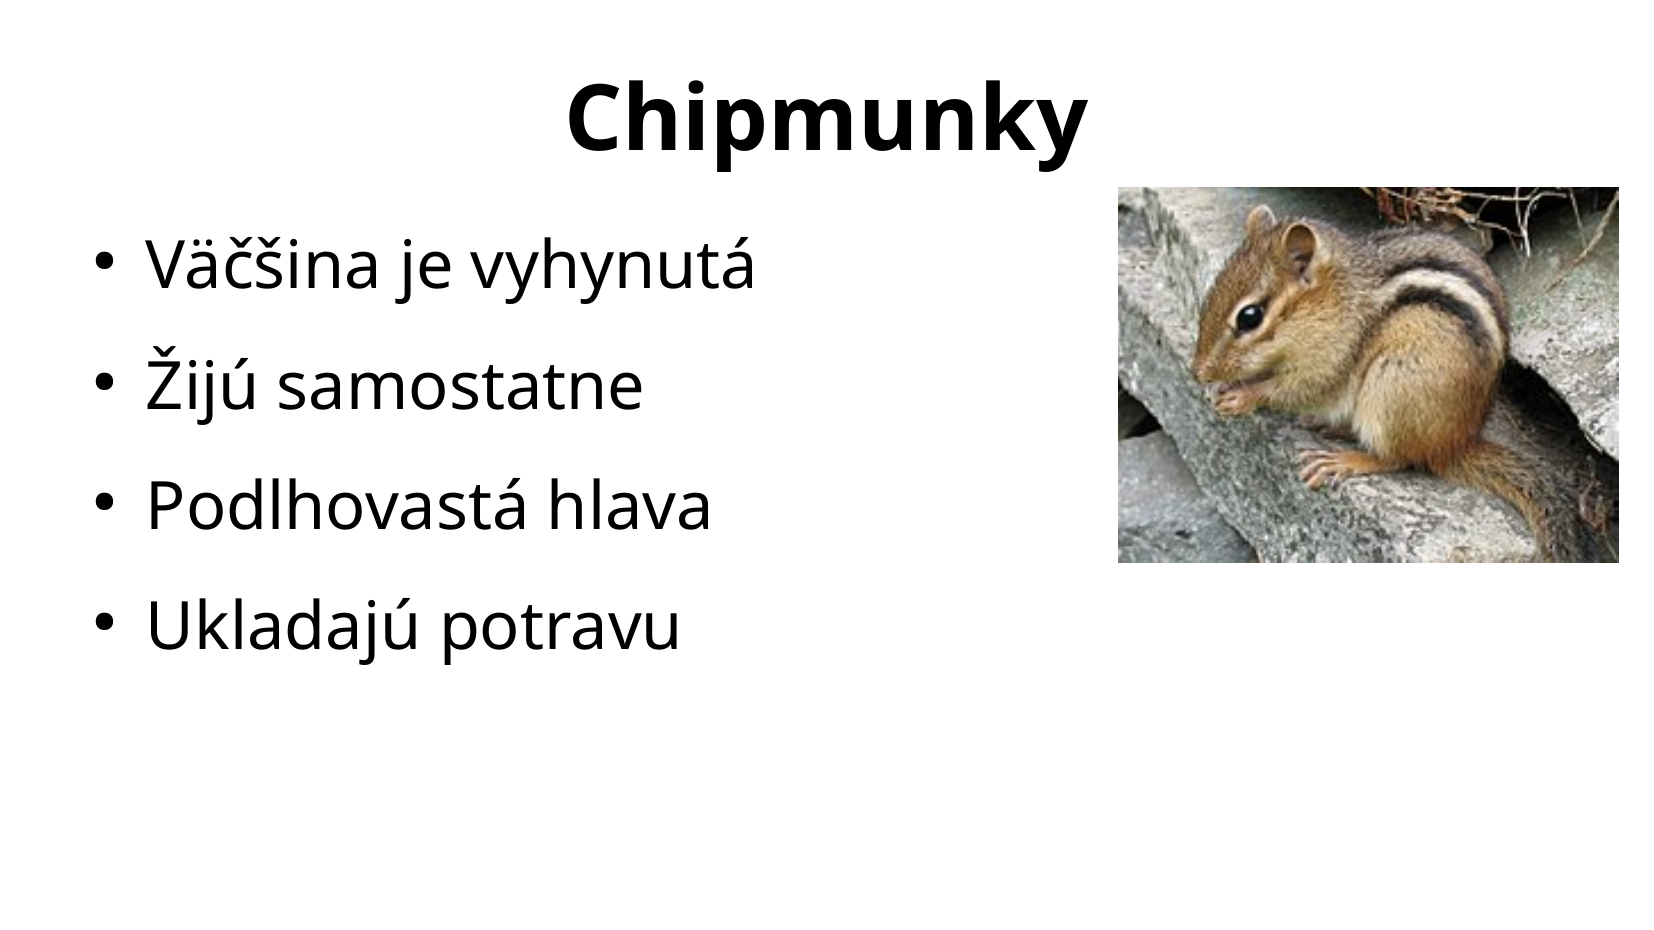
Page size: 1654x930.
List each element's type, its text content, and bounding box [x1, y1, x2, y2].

picture [1118, 187, 1619, 563]
title Chipmunky [82, 37, 1571, 193]
list Väčšina je vyhynutá Žijú samostatne Podlhovastá hlava Ukladajú potravu [75, 217, 976, 757]
